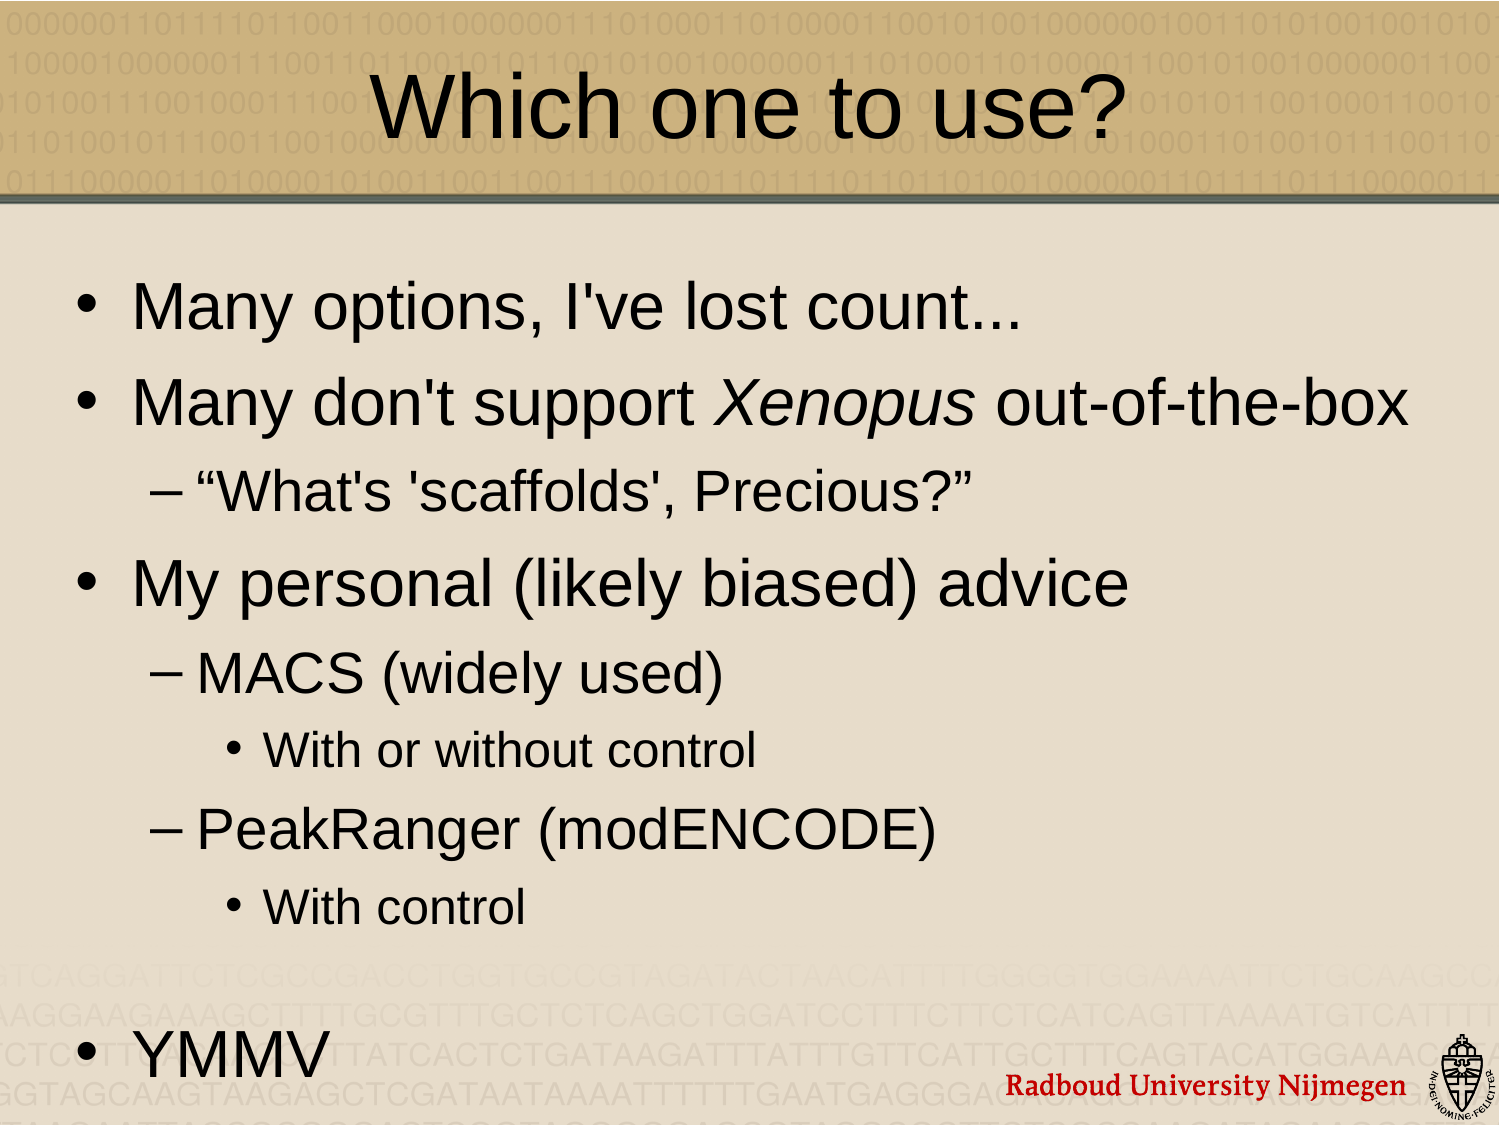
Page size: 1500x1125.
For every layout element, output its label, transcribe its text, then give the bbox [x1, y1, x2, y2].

picture [0, 1, 1500, 1125]
title Which one to use? [75, 7, 1425, 196]
list Many options, I've lost count... Many don't support Xenopus out-of-the-box “What's 'scaffolds', Precious?” My personal (likely biased) advice MACS (widely used) With or without control PeakRanger (modENCODE) With control YMMV [75, 262, 1426, 1091]
